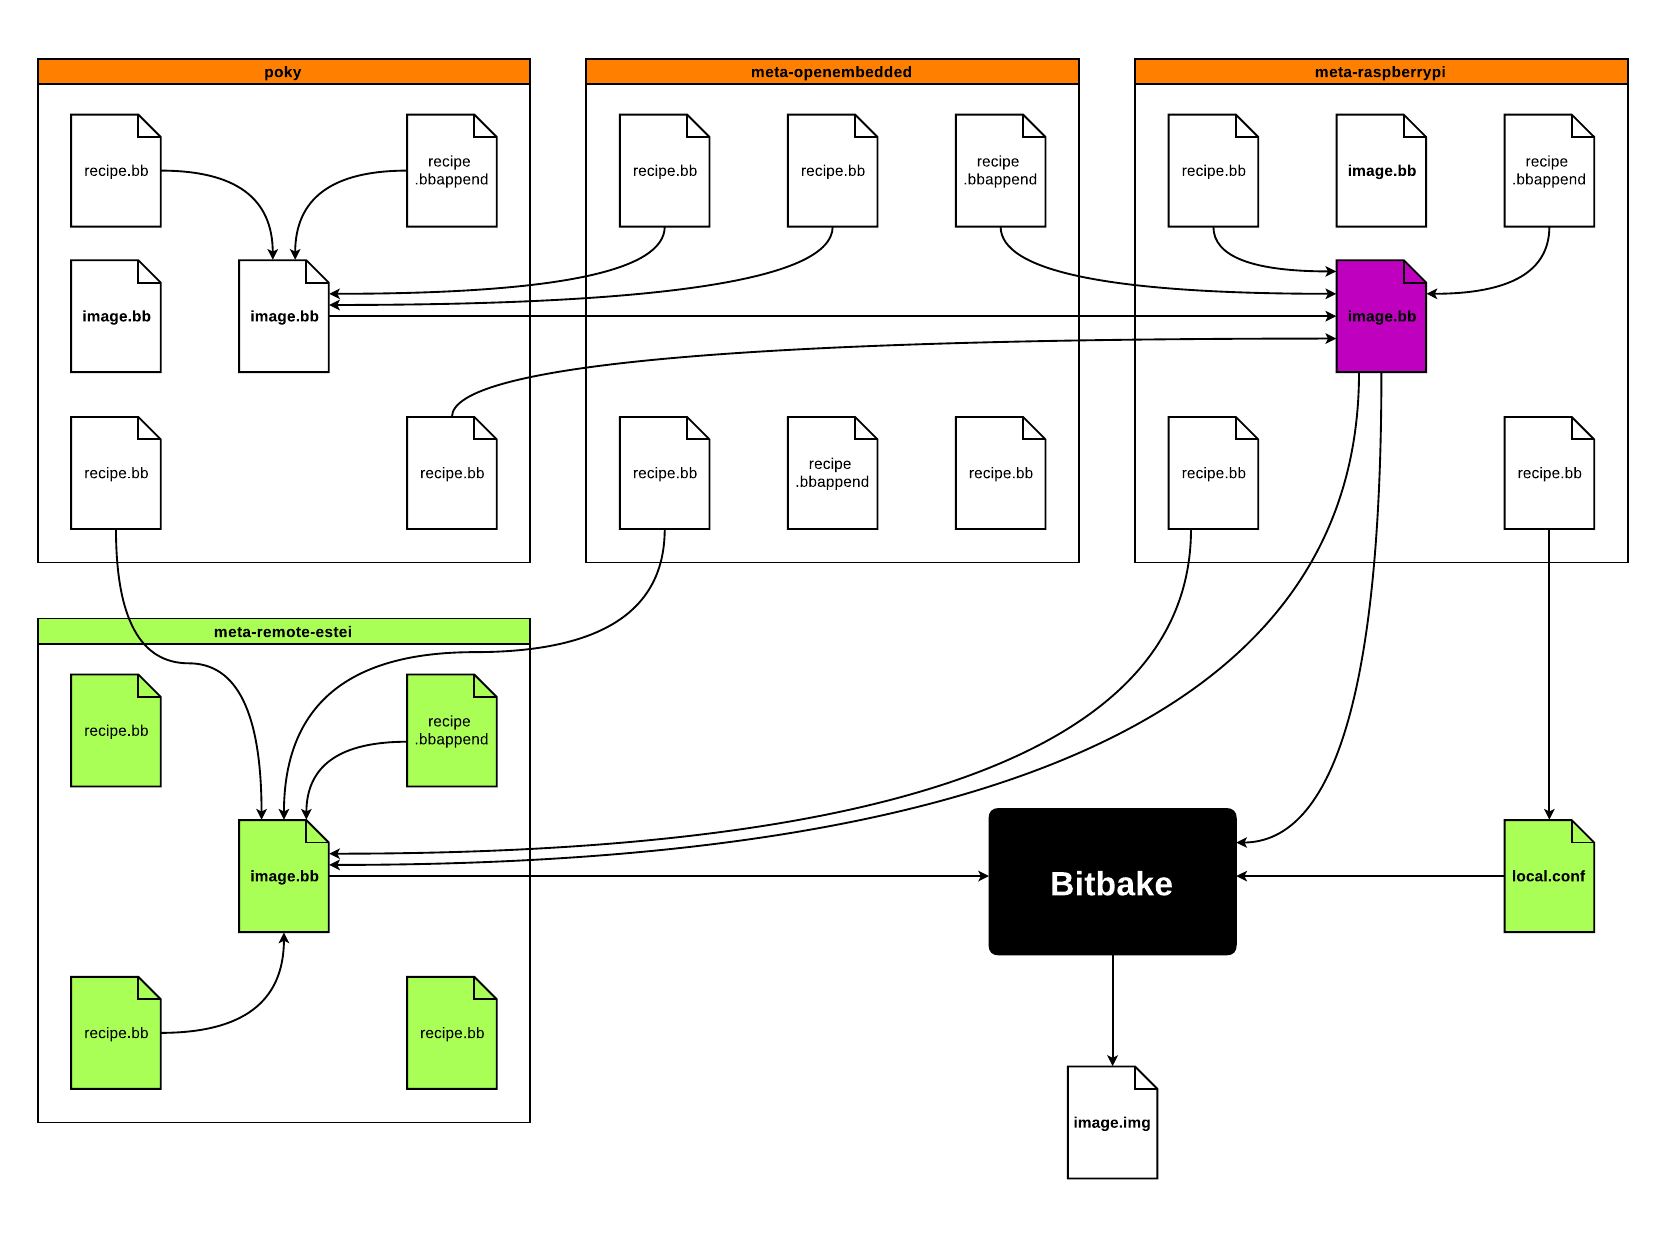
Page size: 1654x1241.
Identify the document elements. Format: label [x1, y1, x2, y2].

picture [35, 56, 1630, 1181]
